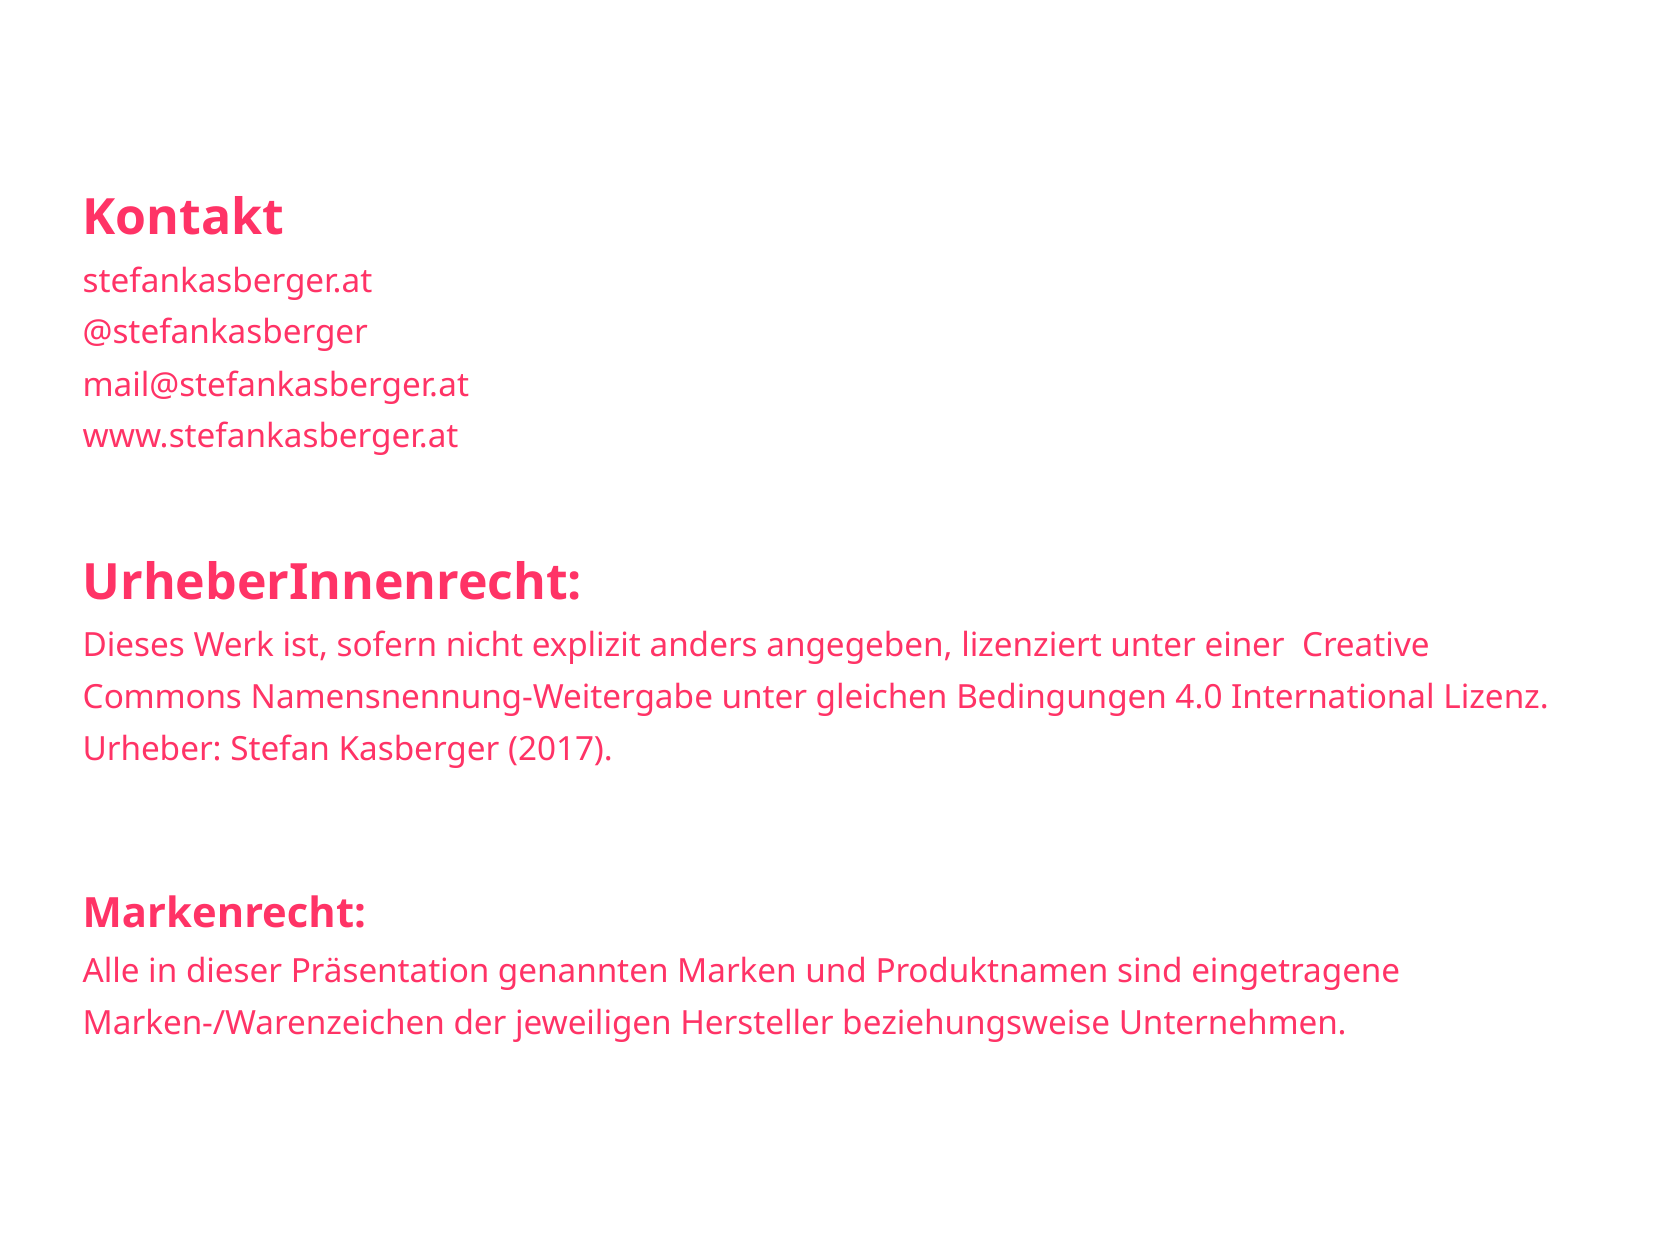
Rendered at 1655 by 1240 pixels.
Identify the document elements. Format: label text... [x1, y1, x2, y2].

title Kontakt stefankasberger.at @stefankasberger mail@stefankasberger.at www.stefankasberger.at UrheberInnenrecht: Dieses Werk ist, sofern nicht explizit anders angegeben, lizenziert unter einer Creative Commons Namensnennung-Weitergabe unter gleichen Bedingungen 4.0 International Lizenz. Urheber: Stefan Kasberger (2017). Markenrecht: Alle in dieser Präsentation genannten Marken und Produktnamen sind eingetragene Marken-/Warenzeichen der jeweiligen Hersteller beziehungsweise Unternehmen. [82, 250, 1572, 965]
